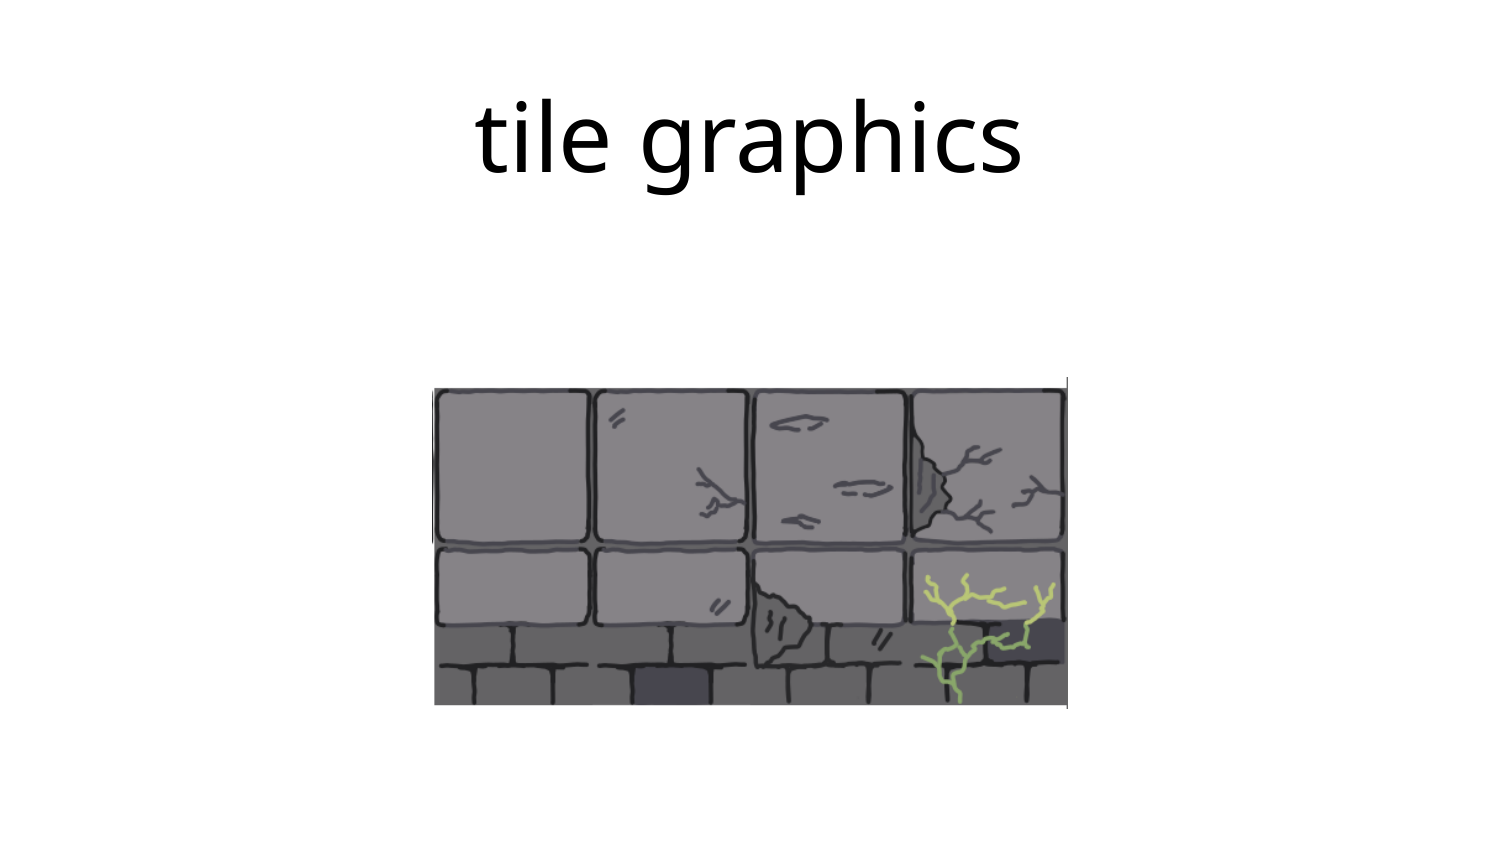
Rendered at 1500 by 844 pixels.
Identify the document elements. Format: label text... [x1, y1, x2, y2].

title tile graphics [51, 53, 1449, 479]
picture [432, 377, 1068, 709]
